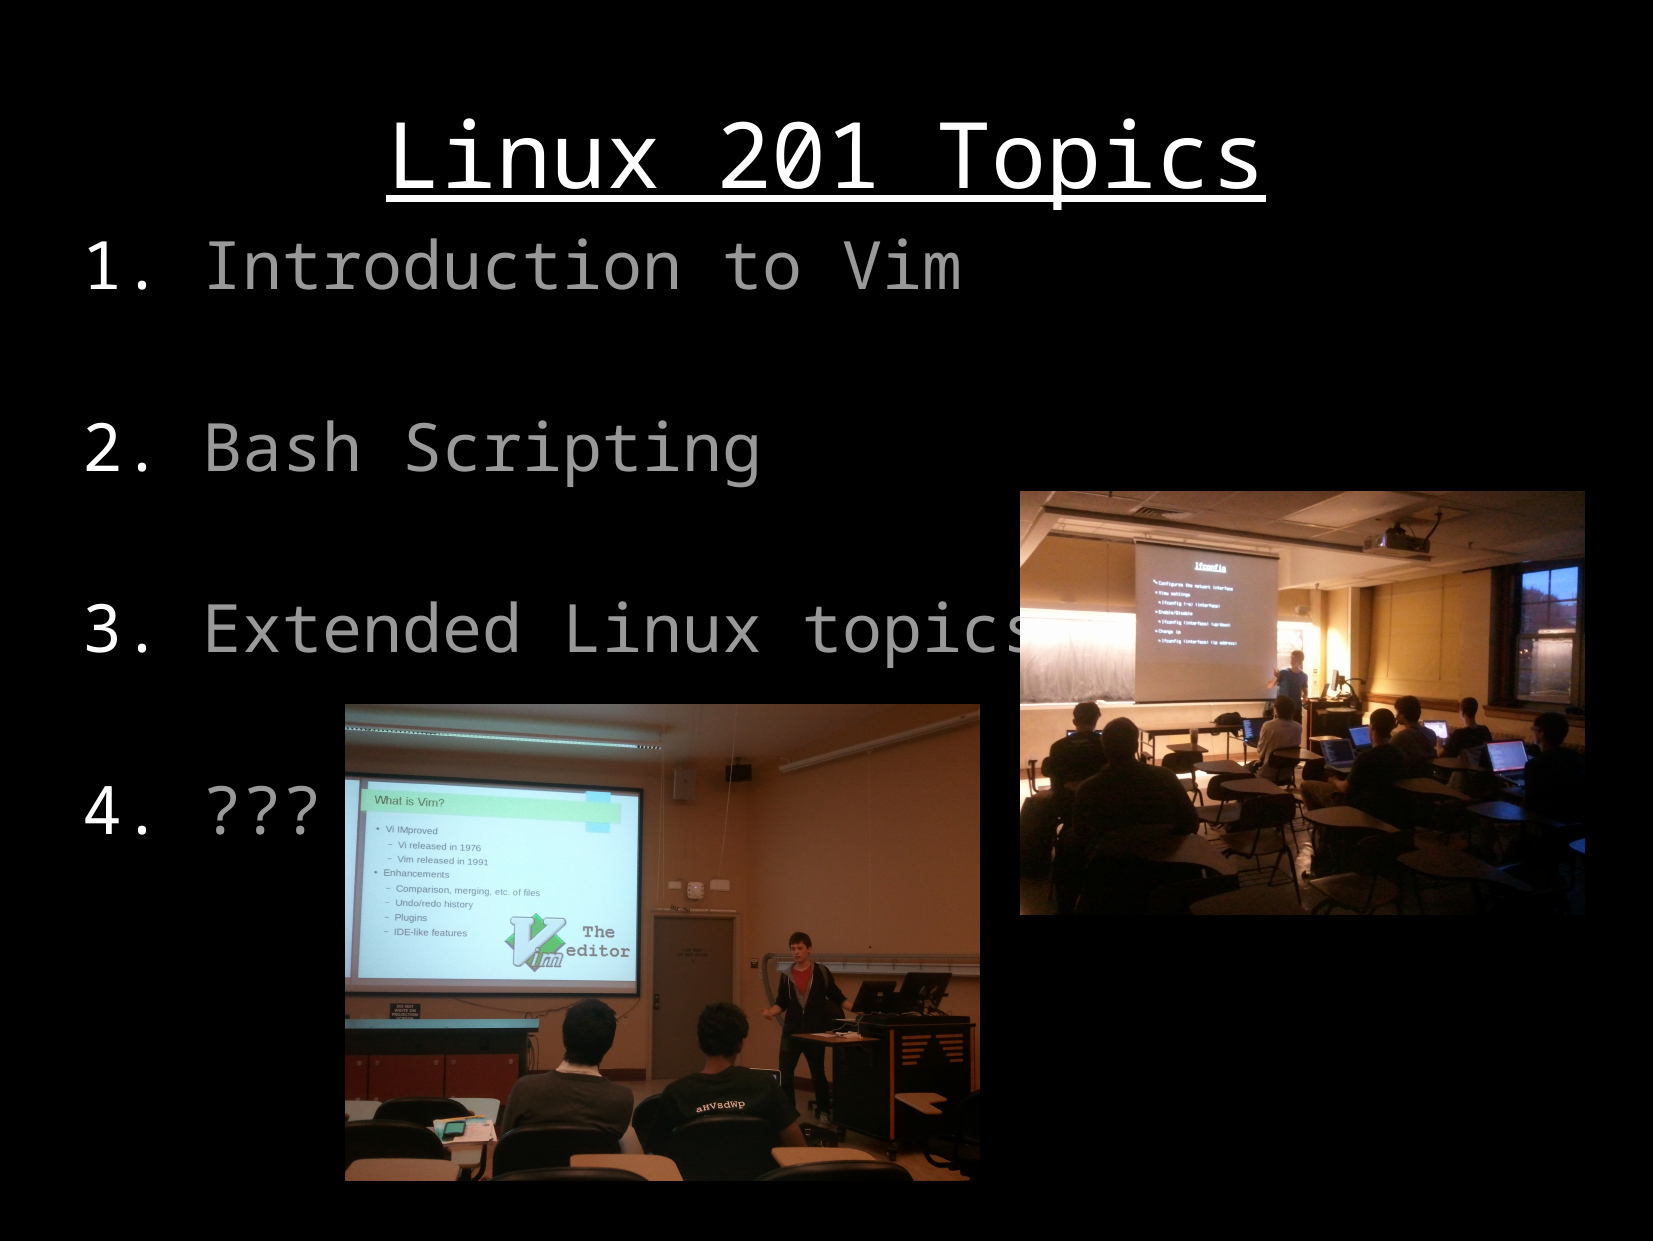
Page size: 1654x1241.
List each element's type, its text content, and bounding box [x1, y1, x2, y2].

subtitle Introduction to Vim Bash Scripting Extended Linux topics ??? [82, 130, 1571, 851]
picture [1020, 491, 1585, 916]
title Linux 201 Topics [82, 49, 1571, 130]
picture [345, 704, 980, 1181]
